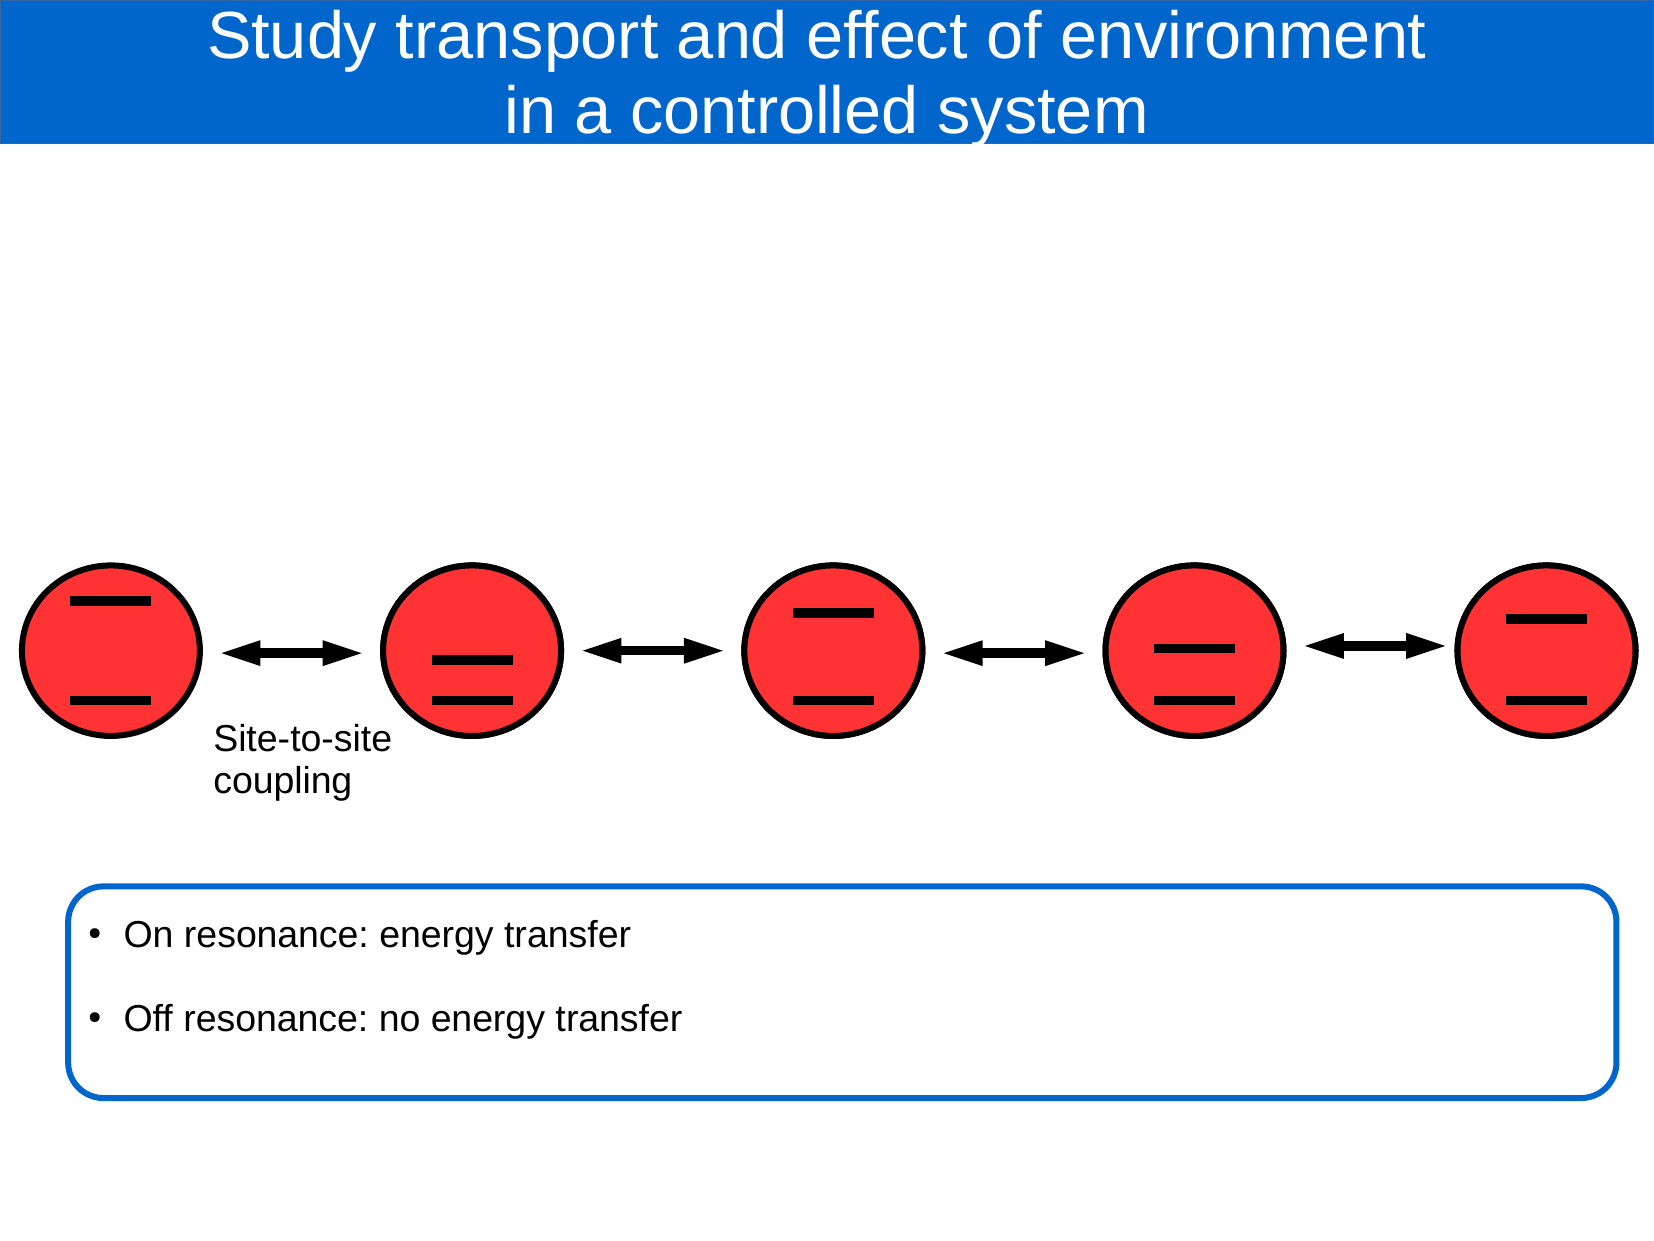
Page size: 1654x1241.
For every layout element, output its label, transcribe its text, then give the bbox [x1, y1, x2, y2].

title Study transport and effect of environment in a controlled system [0, 0, 1654, 148]
text_box [1105, 565, 1284, 736]
text_box [744, 565, 923, 736]
text_box Site-to-site coupling [198, 710, 408, 810]
text_box [383, 565, 562, 736]
text_box [68, 886, 1617, 1099]
text_box [1457, 565, 1636, 736]
text_box On resonance: energy transfer Off resonance: no energy transfer [73, 906, 698, 1090]
text_box [21, 565, 200, 736]
